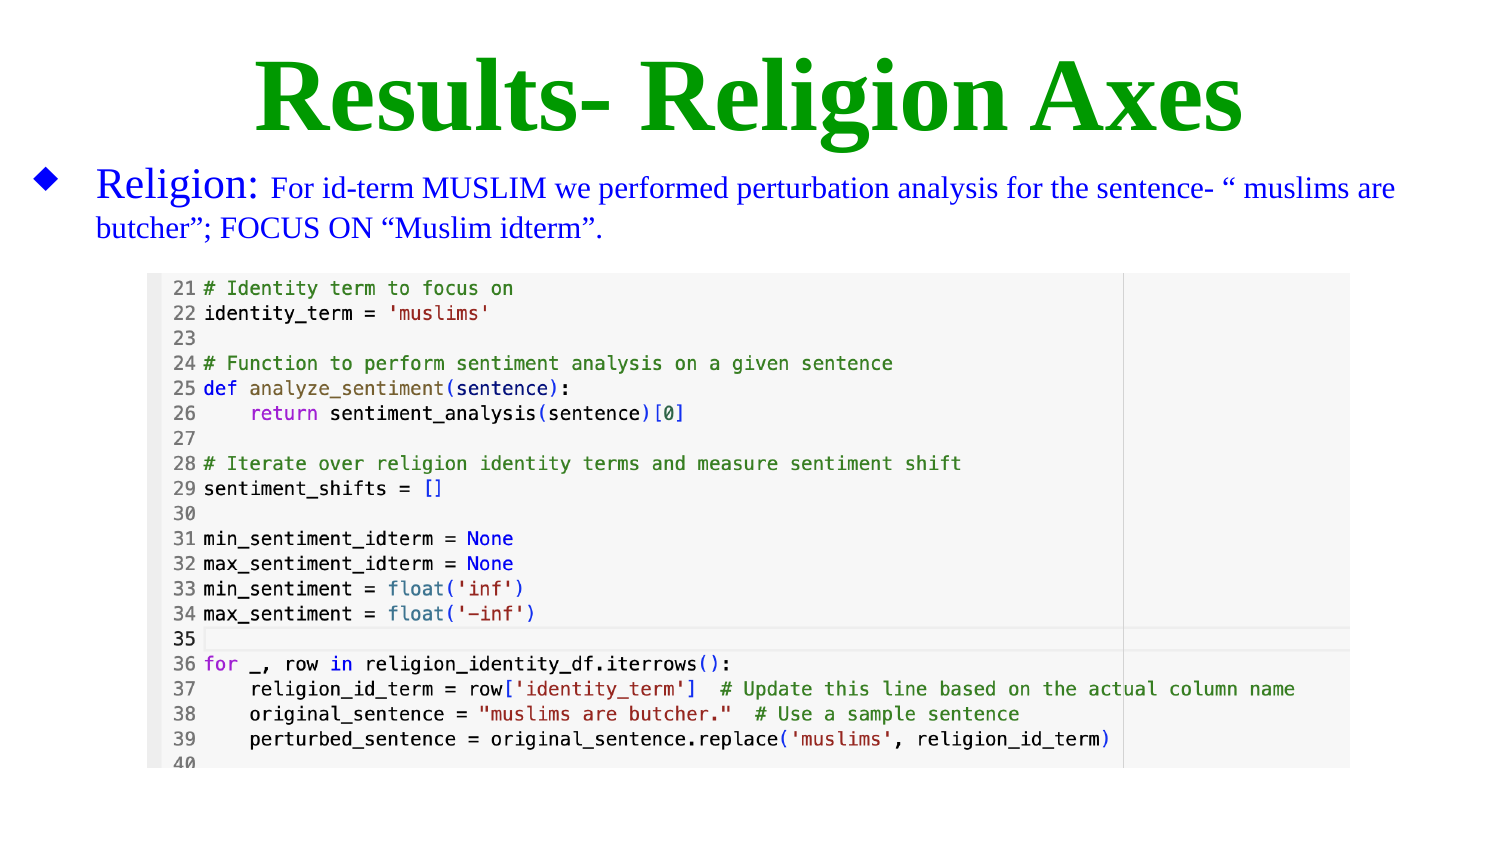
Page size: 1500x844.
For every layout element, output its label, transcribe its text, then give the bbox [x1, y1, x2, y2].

list Religion: For id-term MUSLIM we performed perturbation analysis for the sentence- “ muslims are butcher”; FOCUS ON “Muslim idterm”. [5, 147, 1500, 844]
picture [147, 273, 1350, 768]
title Results- Religion Axes [0, 0, 1500, 178]
